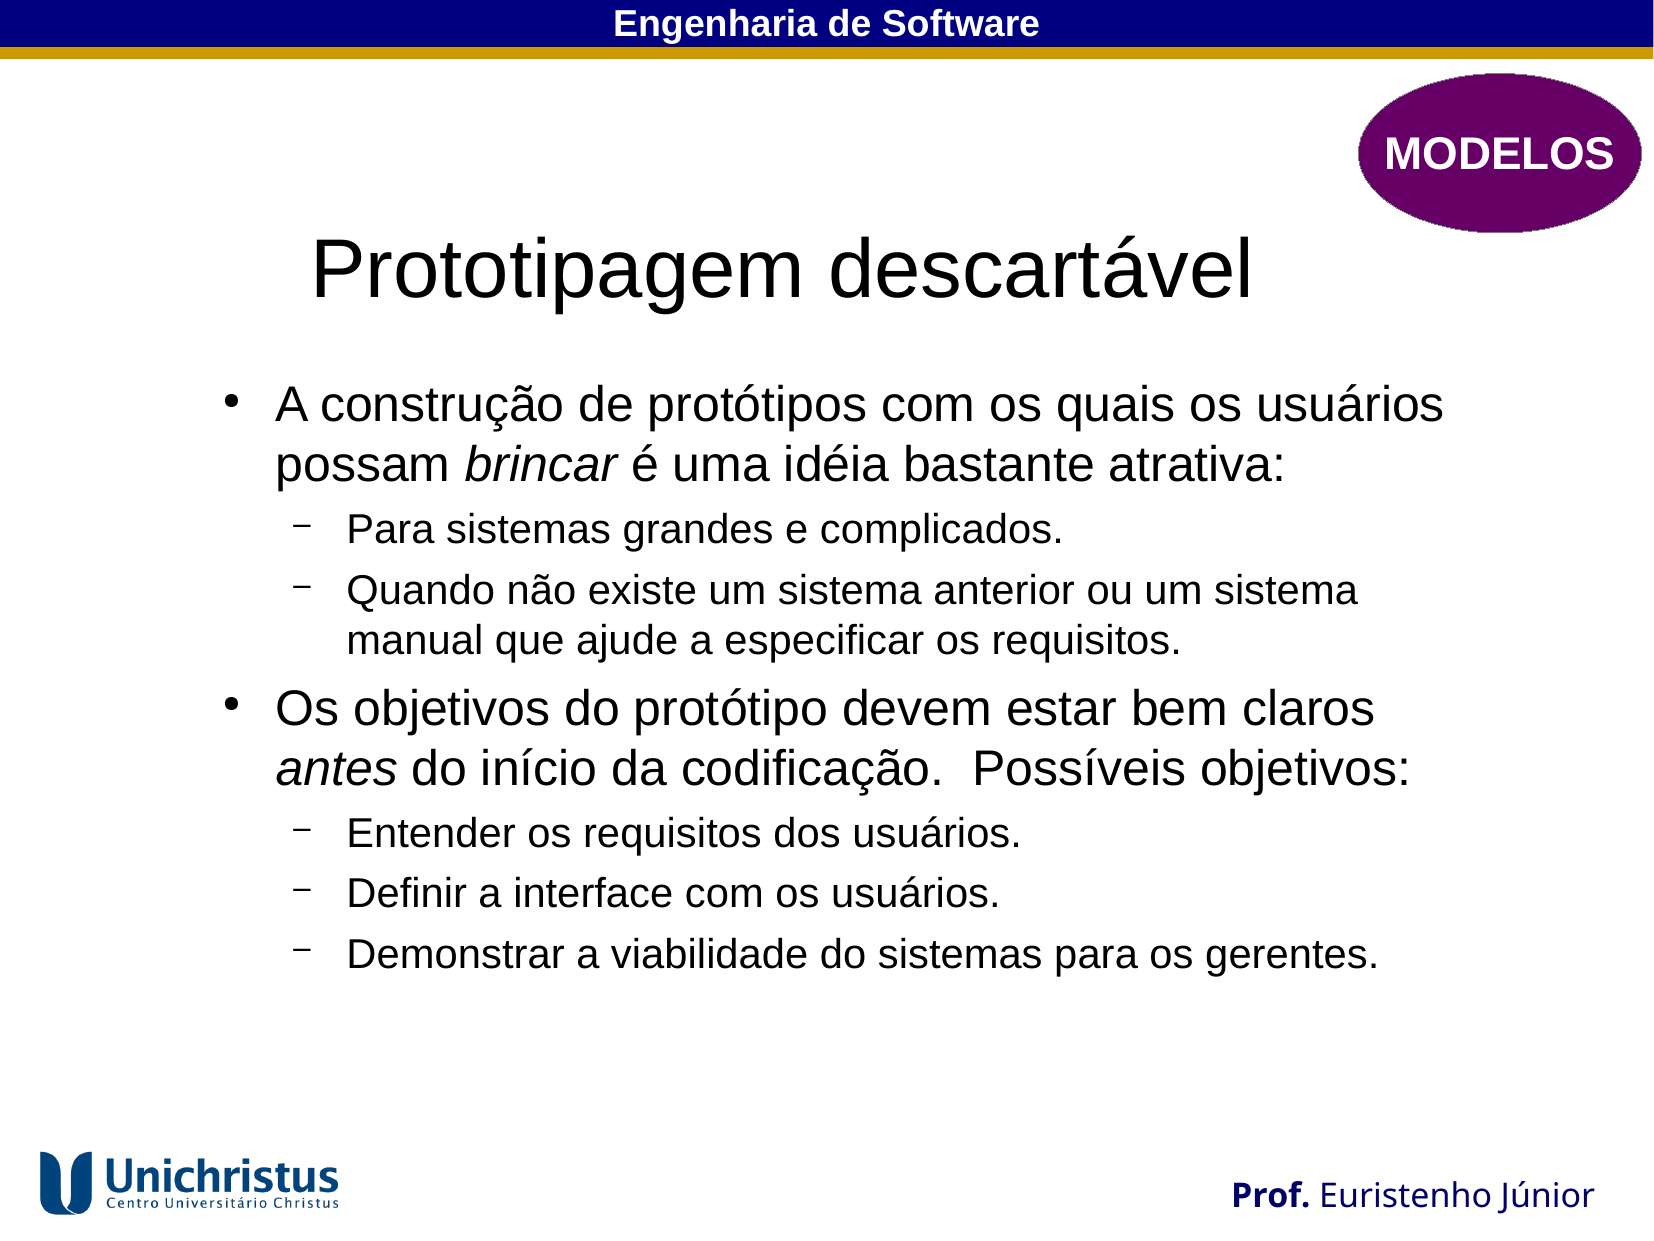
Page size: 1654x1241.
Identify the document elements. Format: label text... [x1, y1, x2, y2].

text_box Engenharia de Software [0, 0, 1654, 47]
text_box MODELOS [1362, 73, 1642, 233]
text_box [0, 47, 1654, 60]
list A construção de protótipos com os quais os usuários possam brincar é uma idéia bastante atrativa: Para sistemas grandes e complicados. Quando não existe um sistema anterior ou um sistema manual que ajude a especificar os requisitos. Os objetivos do protótipo devem estar bem claros antes do início da codificação. Possíveis objetivos: Entender os requisitos dos usuários. Definir a interface com os usuários. Demonstrar a viabilidade do sistemas para os gerentes. [189, 364, 1465, 1040]
title Prototipagem descartável [89, 134, 1440, 322]
picture [35, 1148, 343, 1217]
text_box Prof. Euristenho Júnior [1216, 1163, 1654, 1224]
text_box MODELOS [1440, 142, 1449, 164]
